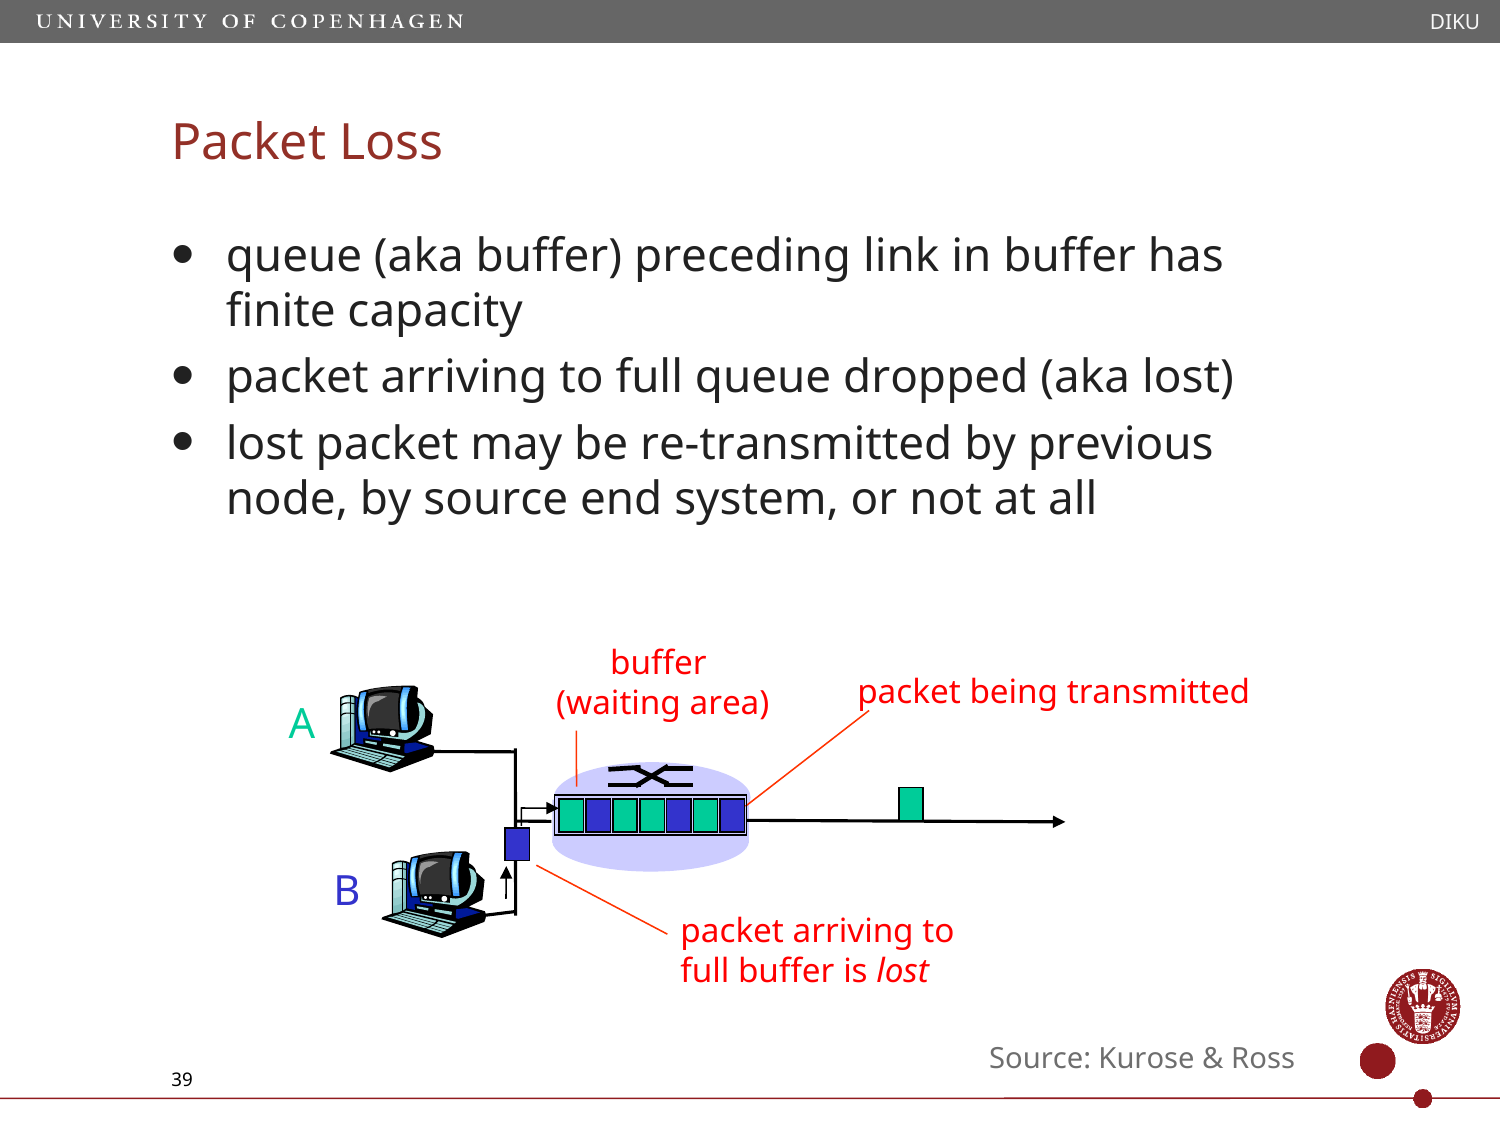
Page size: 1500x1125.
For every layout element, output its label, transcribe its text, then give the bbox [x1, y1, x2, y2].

text_box <number> [171, 1067, 522, 1092]
picture [626, 910, 665, 931]
text_box A [273, 688, 331, 755]
picture [0, 850, 1500, 1122]
text_box buffer (waiting area) [541, 633, 785, 729]
picture [329, 684, 436, 773]
text_box [554, 762, 751, 803]
text_box [505, 827, 530, 861]
text_box [552, 812, 749, 872]
text_box [555, 796, 746, 834]
text_box B [318, 856, 376, 922]
text_box packet arriving to full buffer is lost [665, 902, 970, 998]
text_box Source: Kurose & Ross [974, 1031, 1341, 1083]
text_box Packet Loss [171, 75, 1329, 171]
text_box packet being transmitted [842, 662, 1267, 719]
text_box queue (aka buffer) preceding link in buffer has finite capacity packet arriving to full queue dropped (aka lost) lost packet may be re-transmitted by previous node, by source end system, or not at all [171, 225, 1329, 622]
text_box DIKU [469, 0, 1495, 43]
